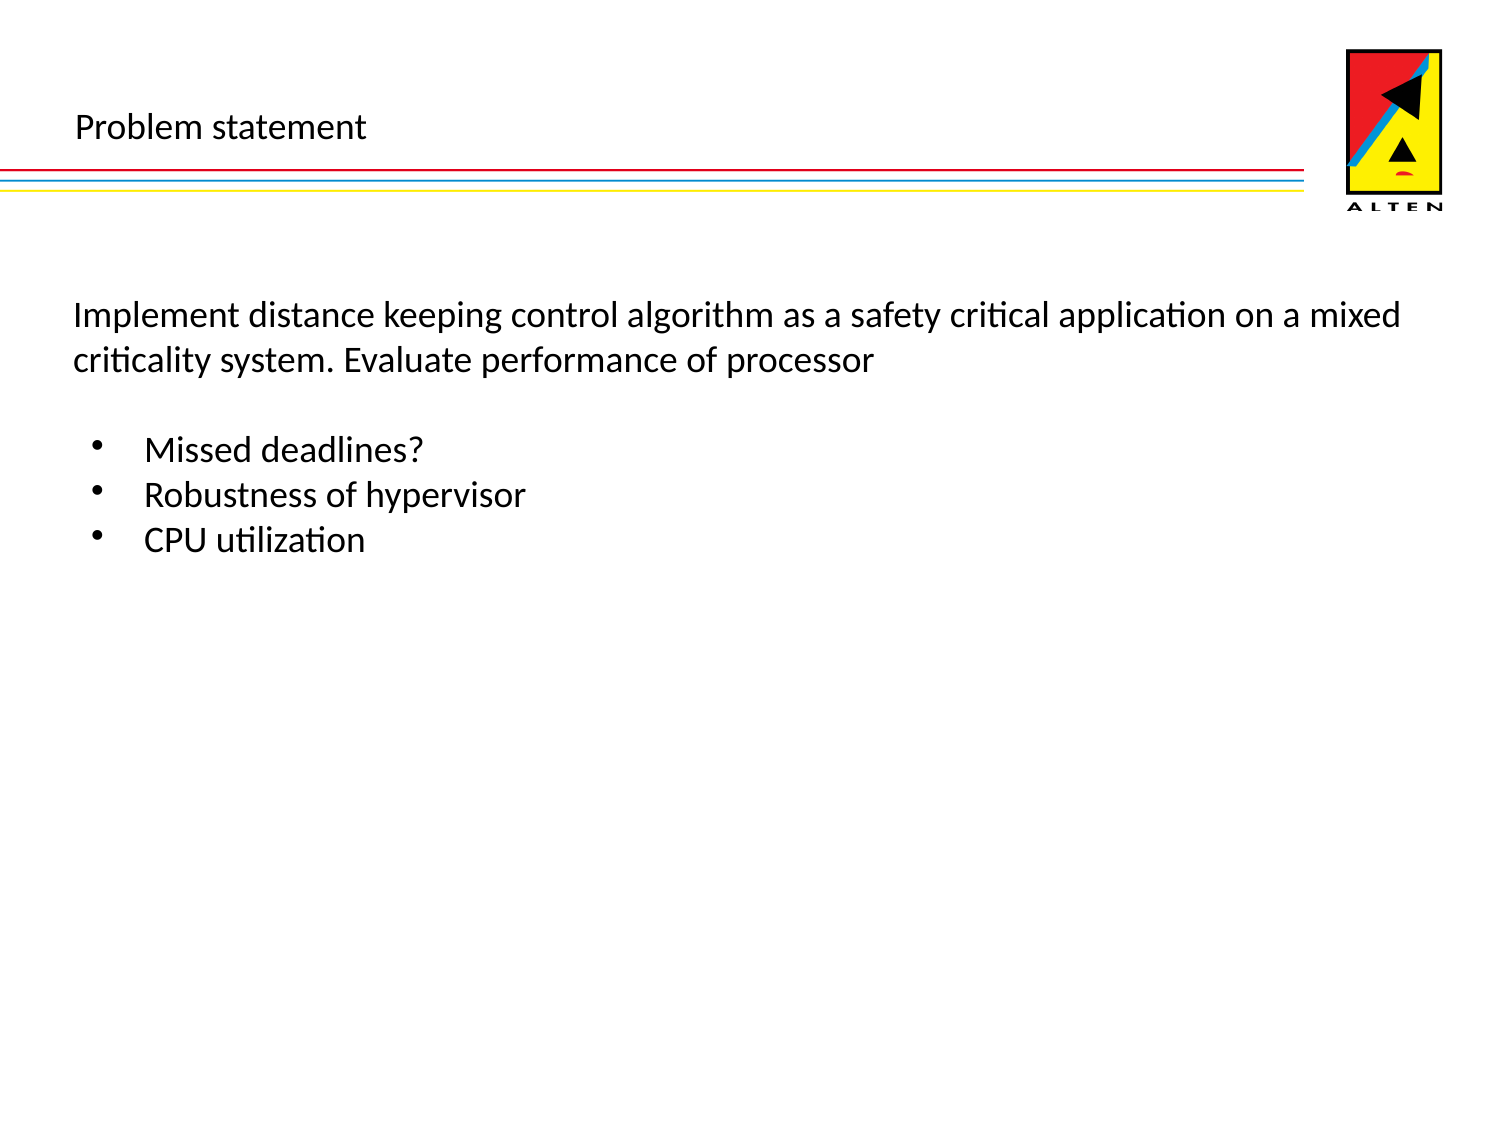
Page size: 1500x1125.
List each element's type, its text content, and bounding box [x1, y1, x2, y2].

picture [0, 169, 74, 179]
text_box Implement distance keeping control algorithm as a safety critical application on a mixed criticality system. Evaluate performance of processor Missed deadlines? Robustness of hypervisor CPU utilization [73, 290, 1427, 751]
picture [0, 182, 74, 192]
text_box Problem statement [74, 31, 1306, 219]
